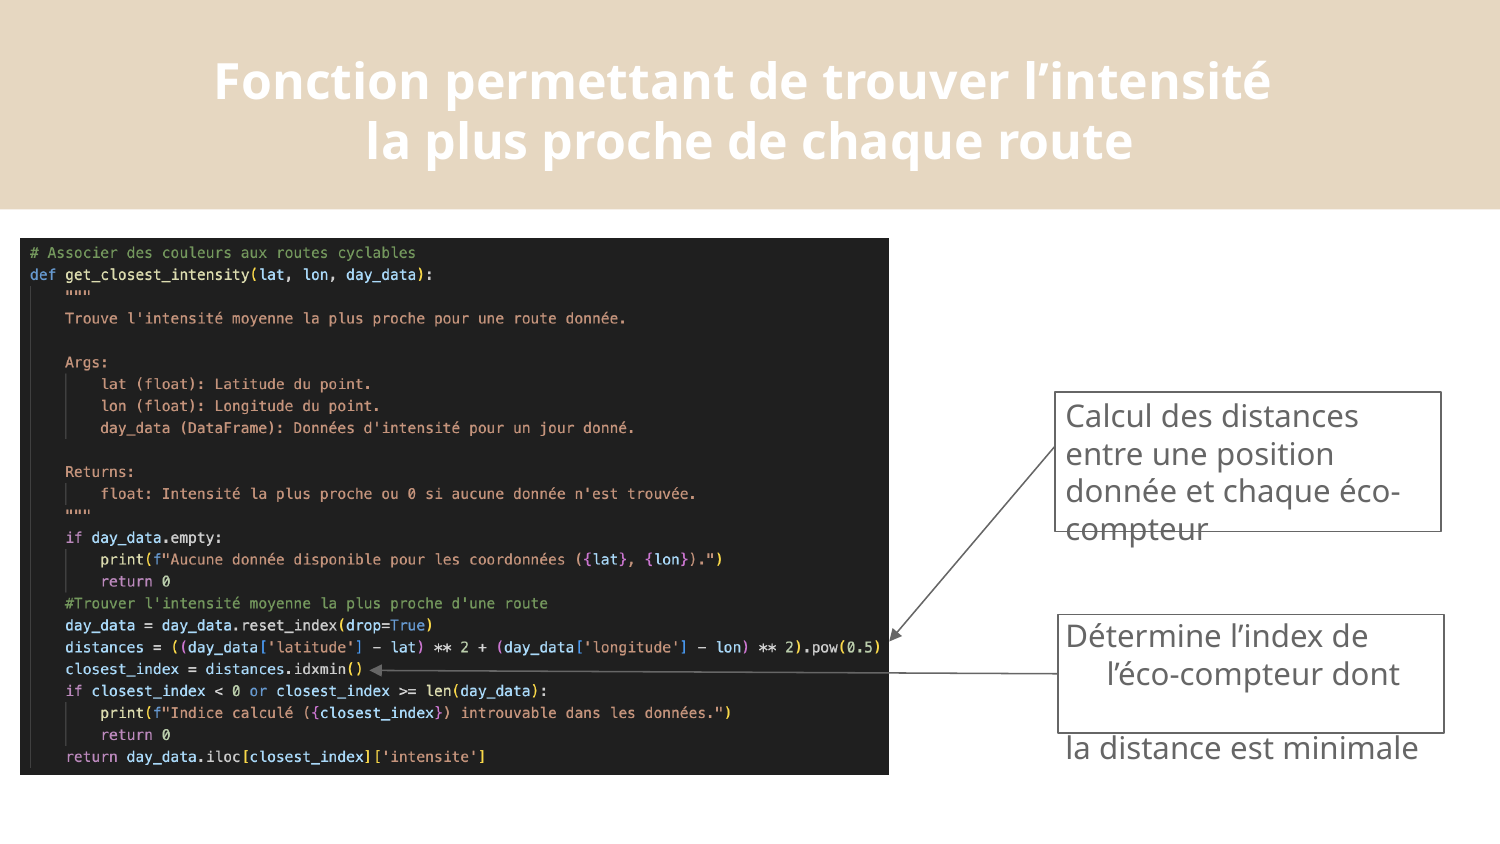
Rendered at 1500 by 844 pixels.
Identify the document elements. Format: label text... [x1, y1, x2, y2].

text_box Détermine l’index de l’éco-compteur dont la distance est minimale [1059, 615, 1443, 721]
text_box Détermine l’index de l’éco-compteur dont la distance est minimale [1050, 601, 1492, 721]
text_box Calcul des distances entre une position donnée et chaque éco-compteur [1050, 381, 1449, 501]
text_box Calcul des distances entre une position donnée et chaque éco-compteur [1056, 393, 1440, 501]
picture [20, 238, 889, 775]
title Fonction permettant de trouver l’intensité la plus proche de chaque route [51, 34, 1449, 188]
